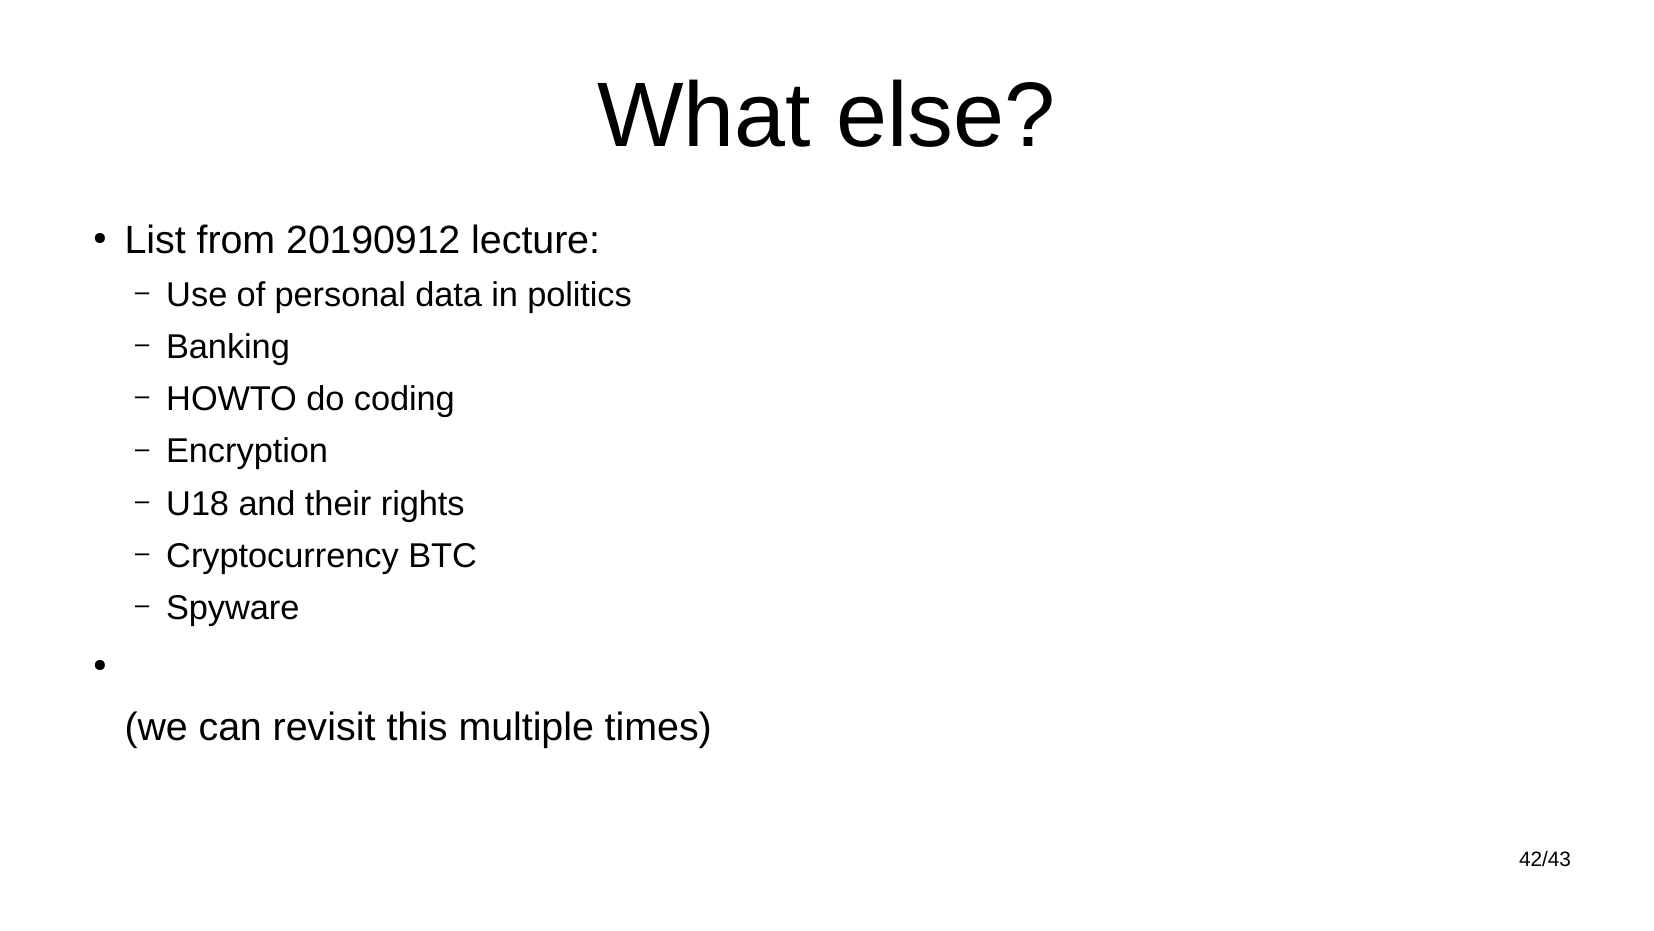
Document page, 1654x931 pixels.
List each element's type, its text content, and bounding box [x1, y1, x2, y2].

list List from 20190912 lecture: Use of personal data in politics Banking HOWTO do coding Encryption U18 and their rights Cryptocurrency BTC Spyware (we can revisit this multiple times) [82, 217, 1571, 758]
title What else? [82, 37, 1571, 193]
